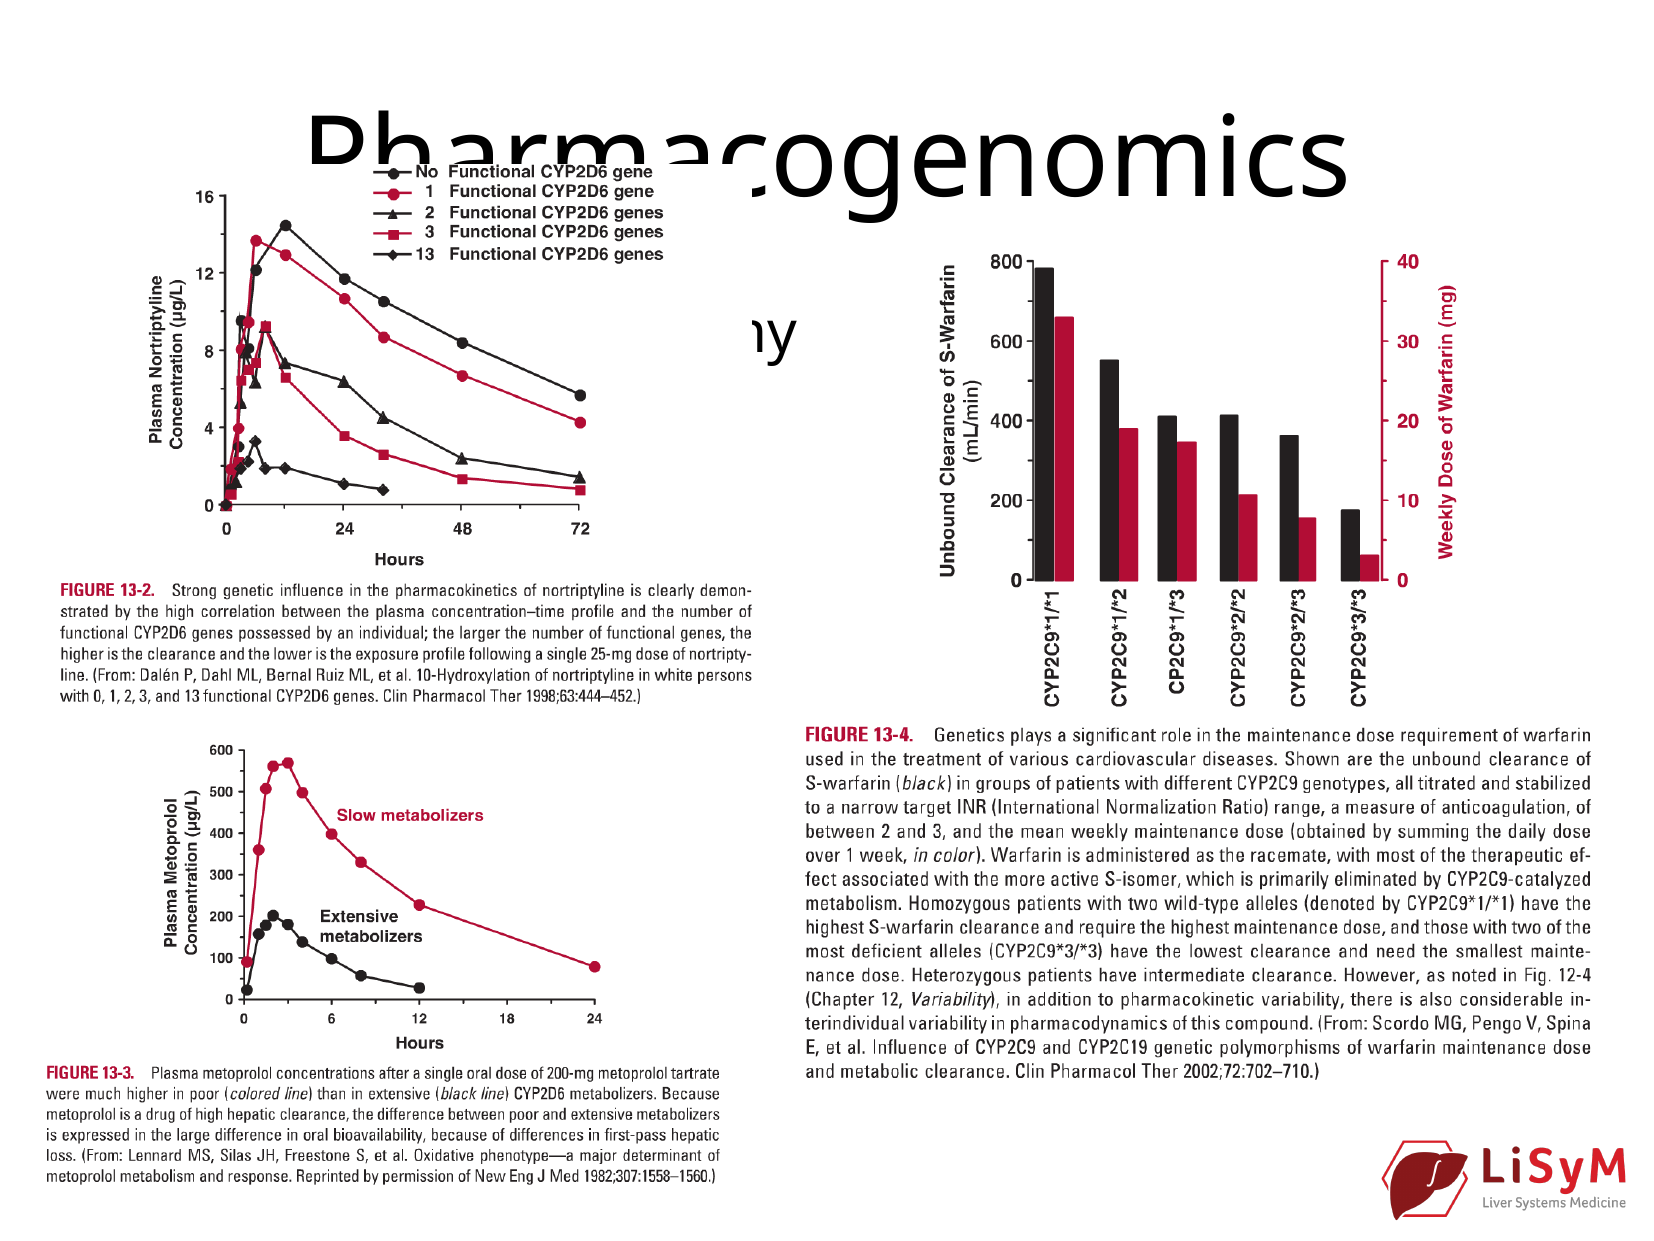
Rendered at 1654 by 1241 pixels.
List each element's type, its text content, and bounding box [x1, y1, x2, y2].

picture [1380, 1139, 1627, 1222]
title Pharmacogenomics [82, 49, 1571, 257]
picture [46, 744, 721, 1186]
list Individualized theraphy Warfarin example [82, 290, 804, 1010]
picture [804, 254, 1591, 1081]
picture [60, 164, 752, 706]
